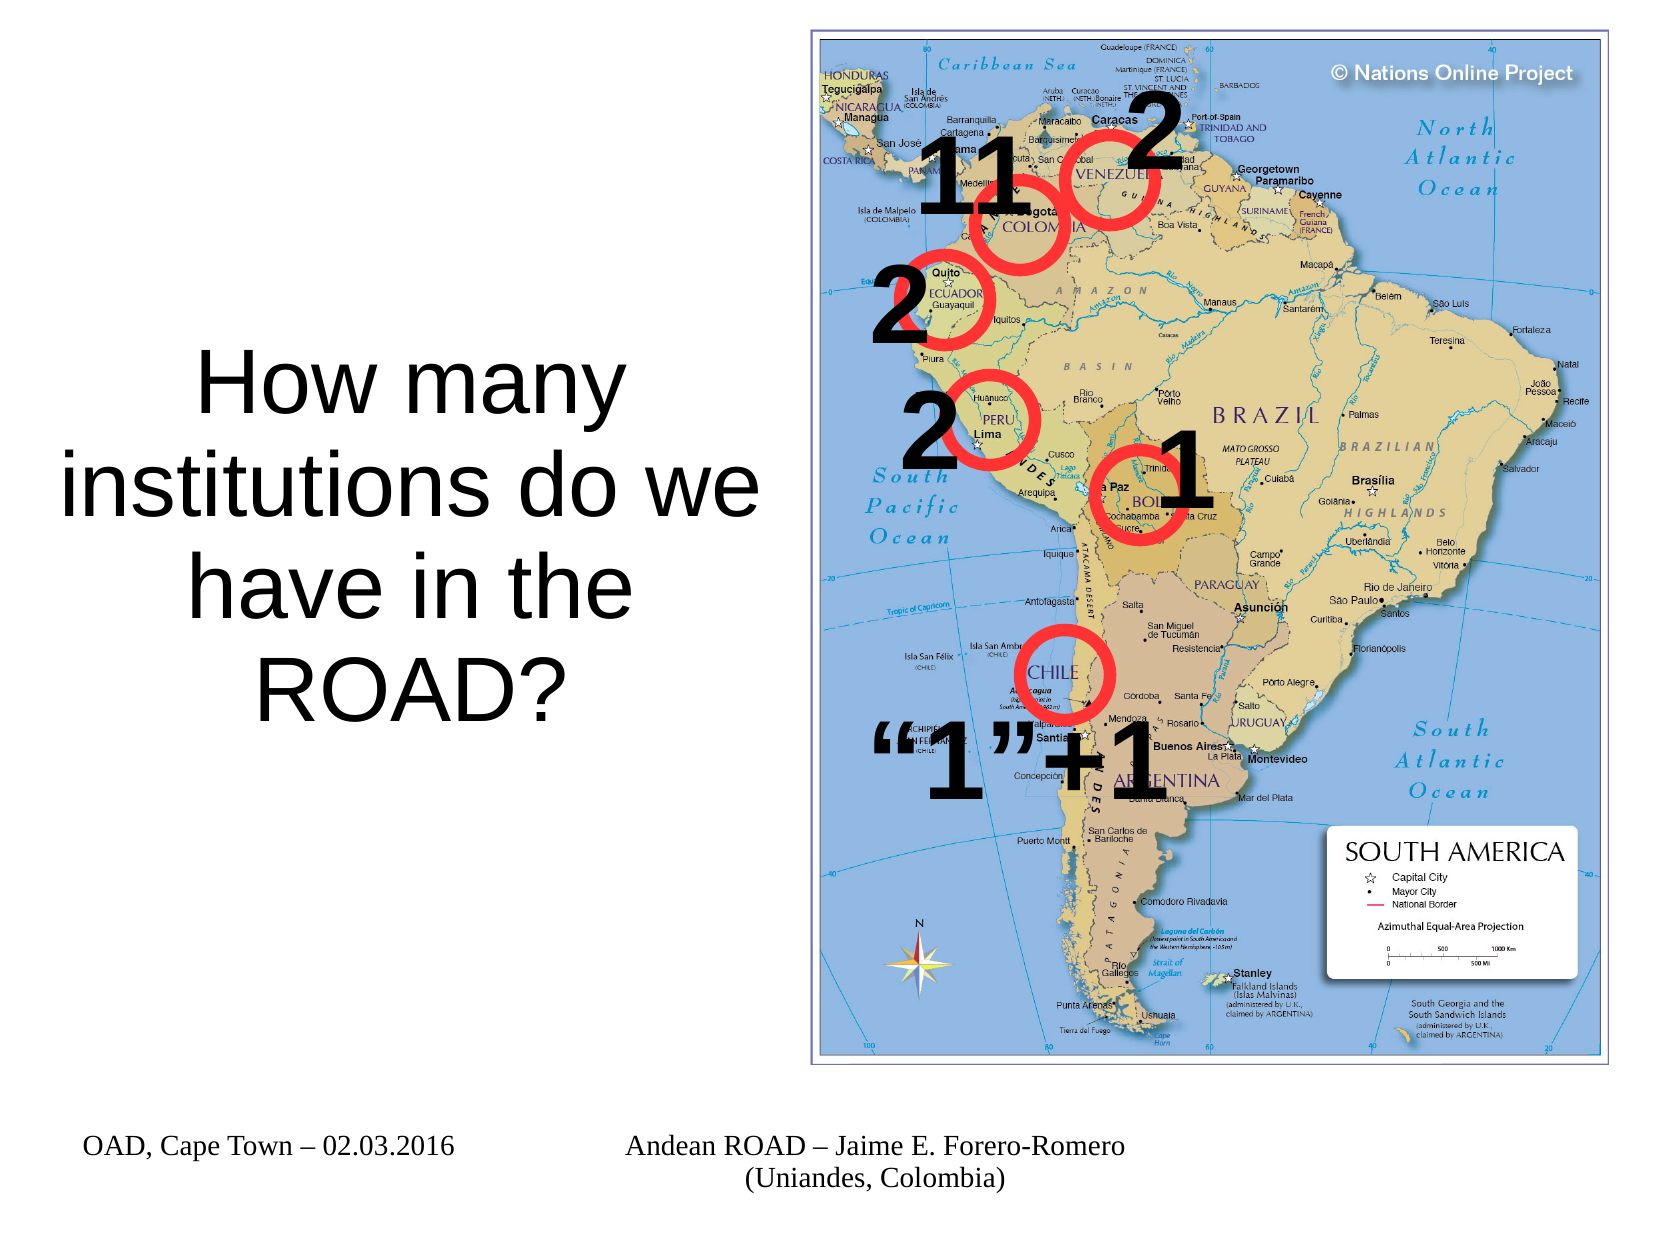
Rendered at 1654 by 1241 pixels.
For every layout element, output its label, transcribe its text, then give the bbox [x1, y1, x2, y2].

text_box “1”+1 [852, 690, 1186, 831]
picture [810, 29, 1609, 1066]
text_box 2 [1110, 60, 1203, 201]
title How many institutions do we have in the ROAD? [32, 330, 82, 742]
text_box 2 [855, 234, 948, 376]
text_box 2 [885, 360, 978, 501]
list [82, 290, 810, 1010]
text_box 11 [900, 105, 1055, 246]
text_box 1 [1140, 399, 1233, 541]
